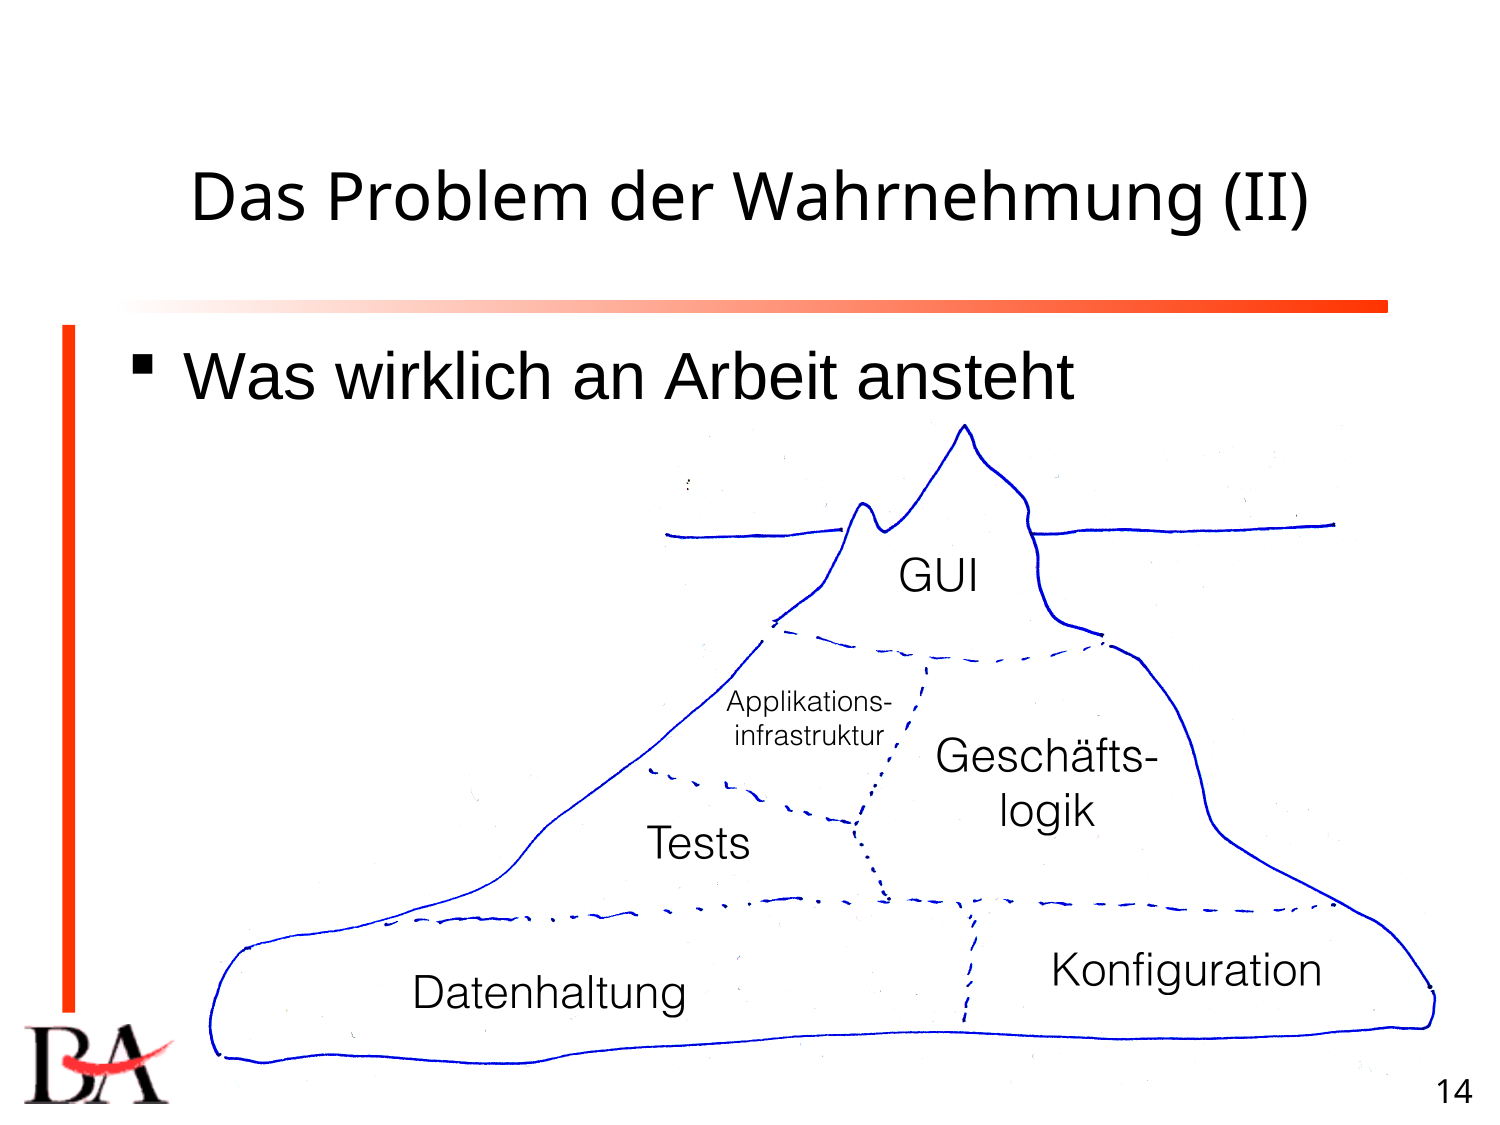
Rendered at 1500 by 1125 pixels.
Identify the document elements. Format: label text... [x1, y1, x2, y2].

list Was wirklich an Arbeit ansteht [112, 324, 1388, 1051]
title Das Problem der Wahrnehmung (II) [112, 96, 1388, 292]
picture [24, 1024, 175, 1104]
chart [197, 411, 1438, 1088]
